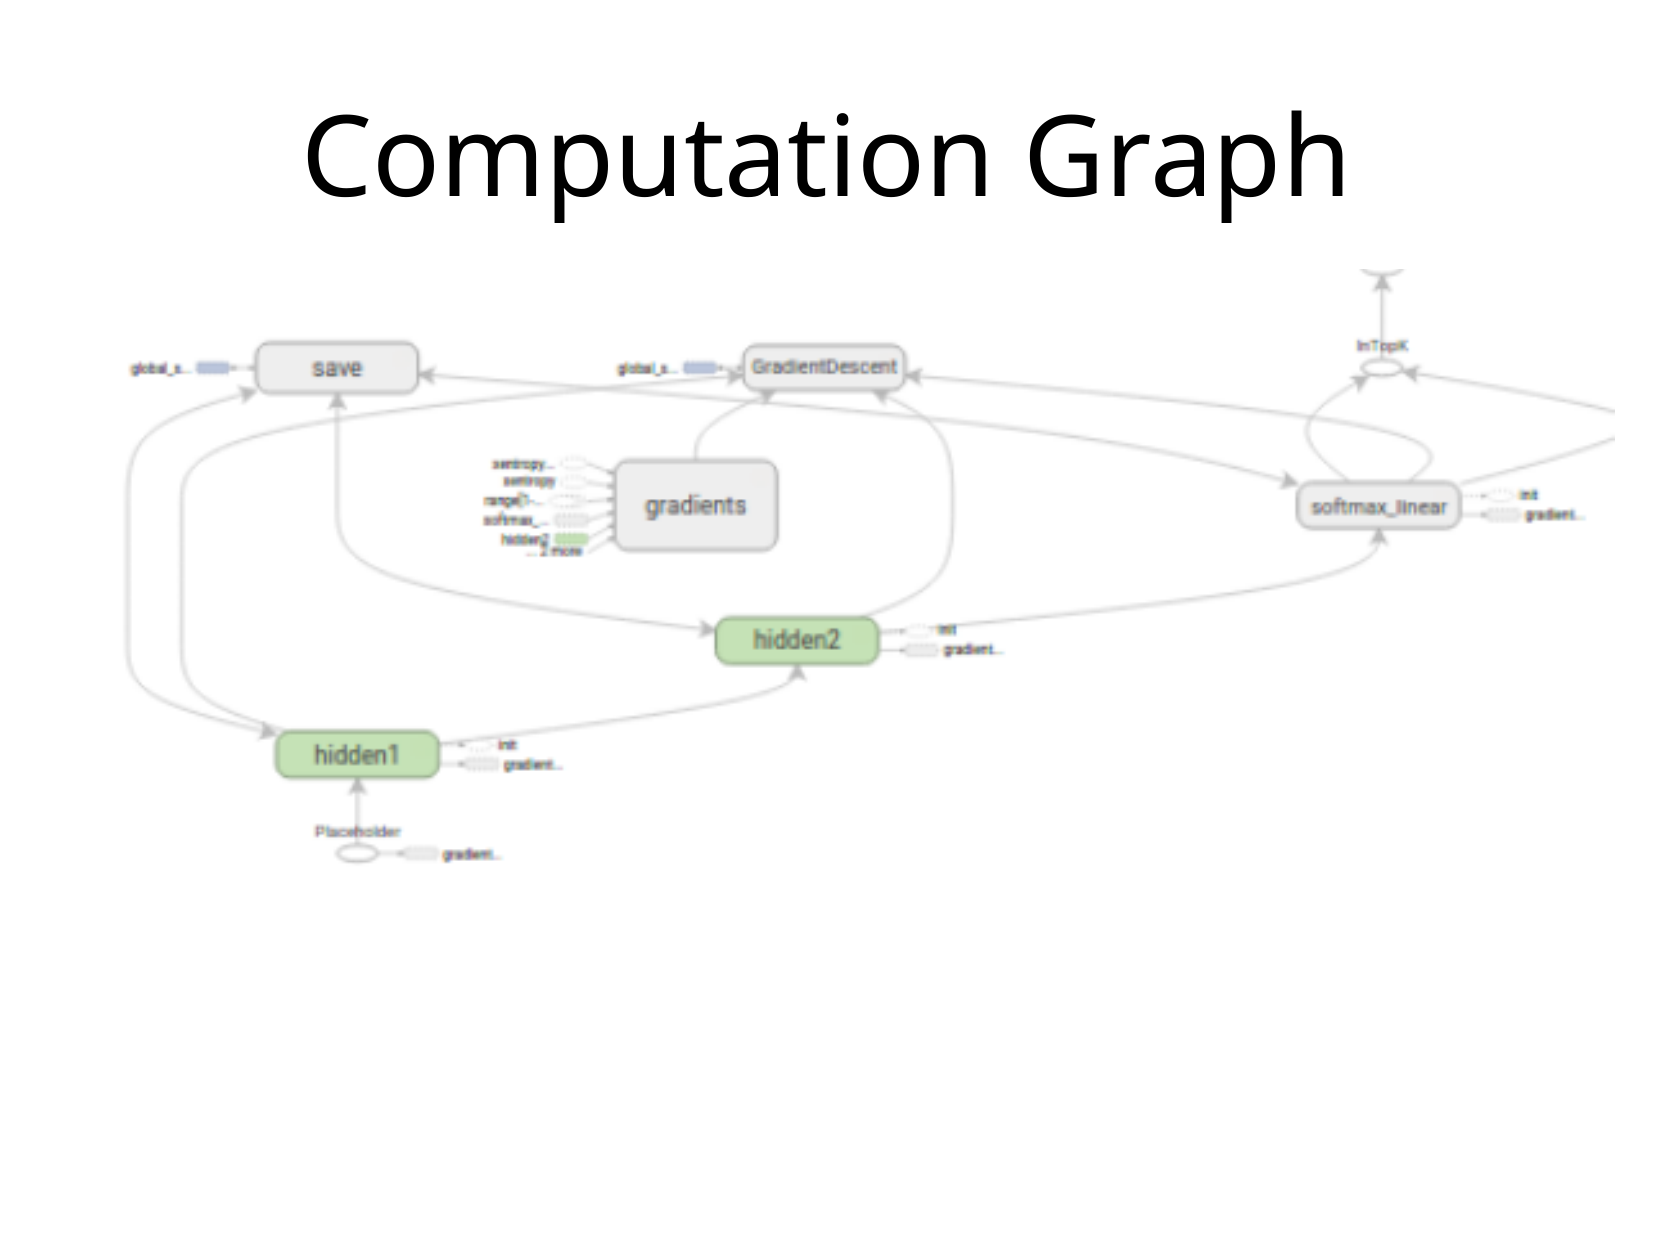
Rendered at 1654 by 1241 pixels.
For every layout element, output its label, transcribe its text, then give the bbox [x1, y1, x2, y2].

picture [60, 269, 1615, 916]
title Computation Graph [82, 49, 1571, 257]
